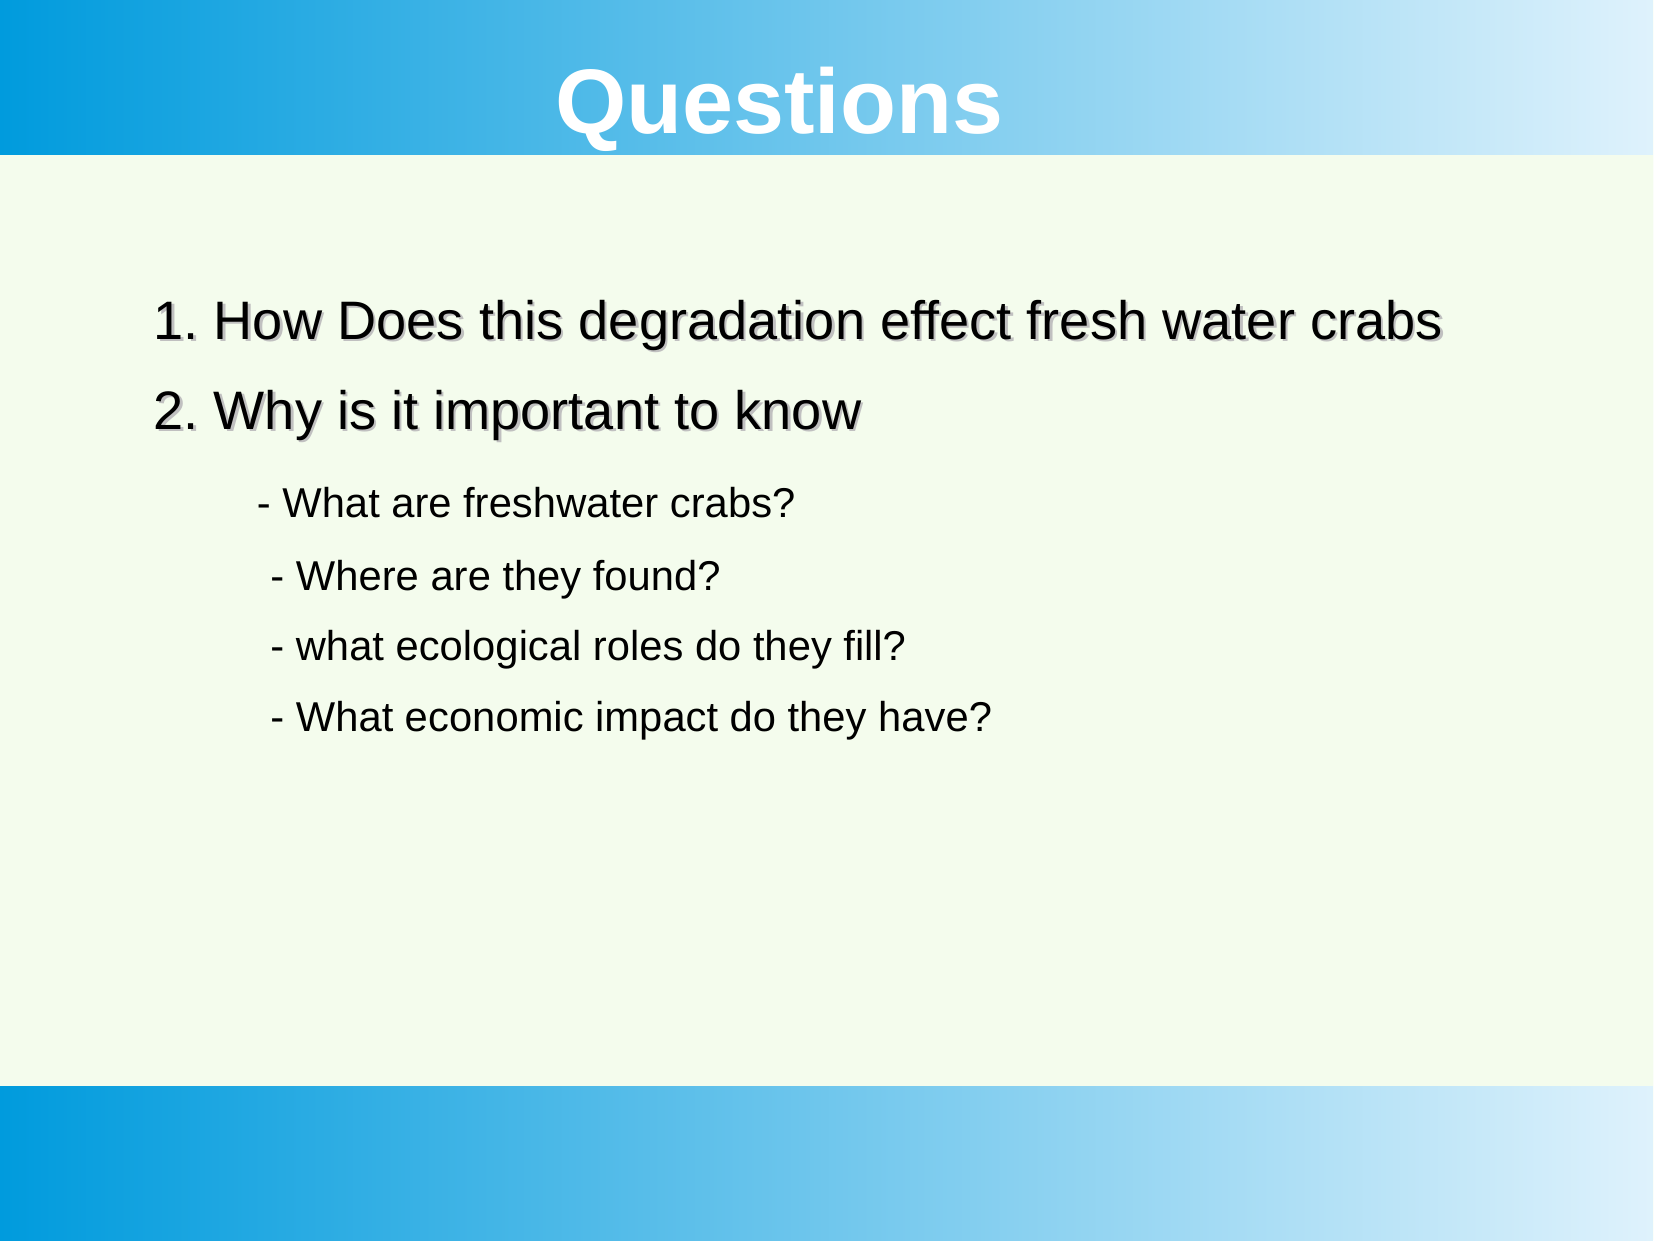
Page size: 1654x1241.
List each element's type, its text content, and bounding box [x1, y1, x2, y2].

title Questions [35, 49, 1524, 155]
list 1. How Does this degradation effect fresh water crabs 2. Why is it important to know - What are freshwater crabs? - Where are they found? - what ecological roles do they fill? - What economic impact do they have? [82, 290, 1571, 1010]
